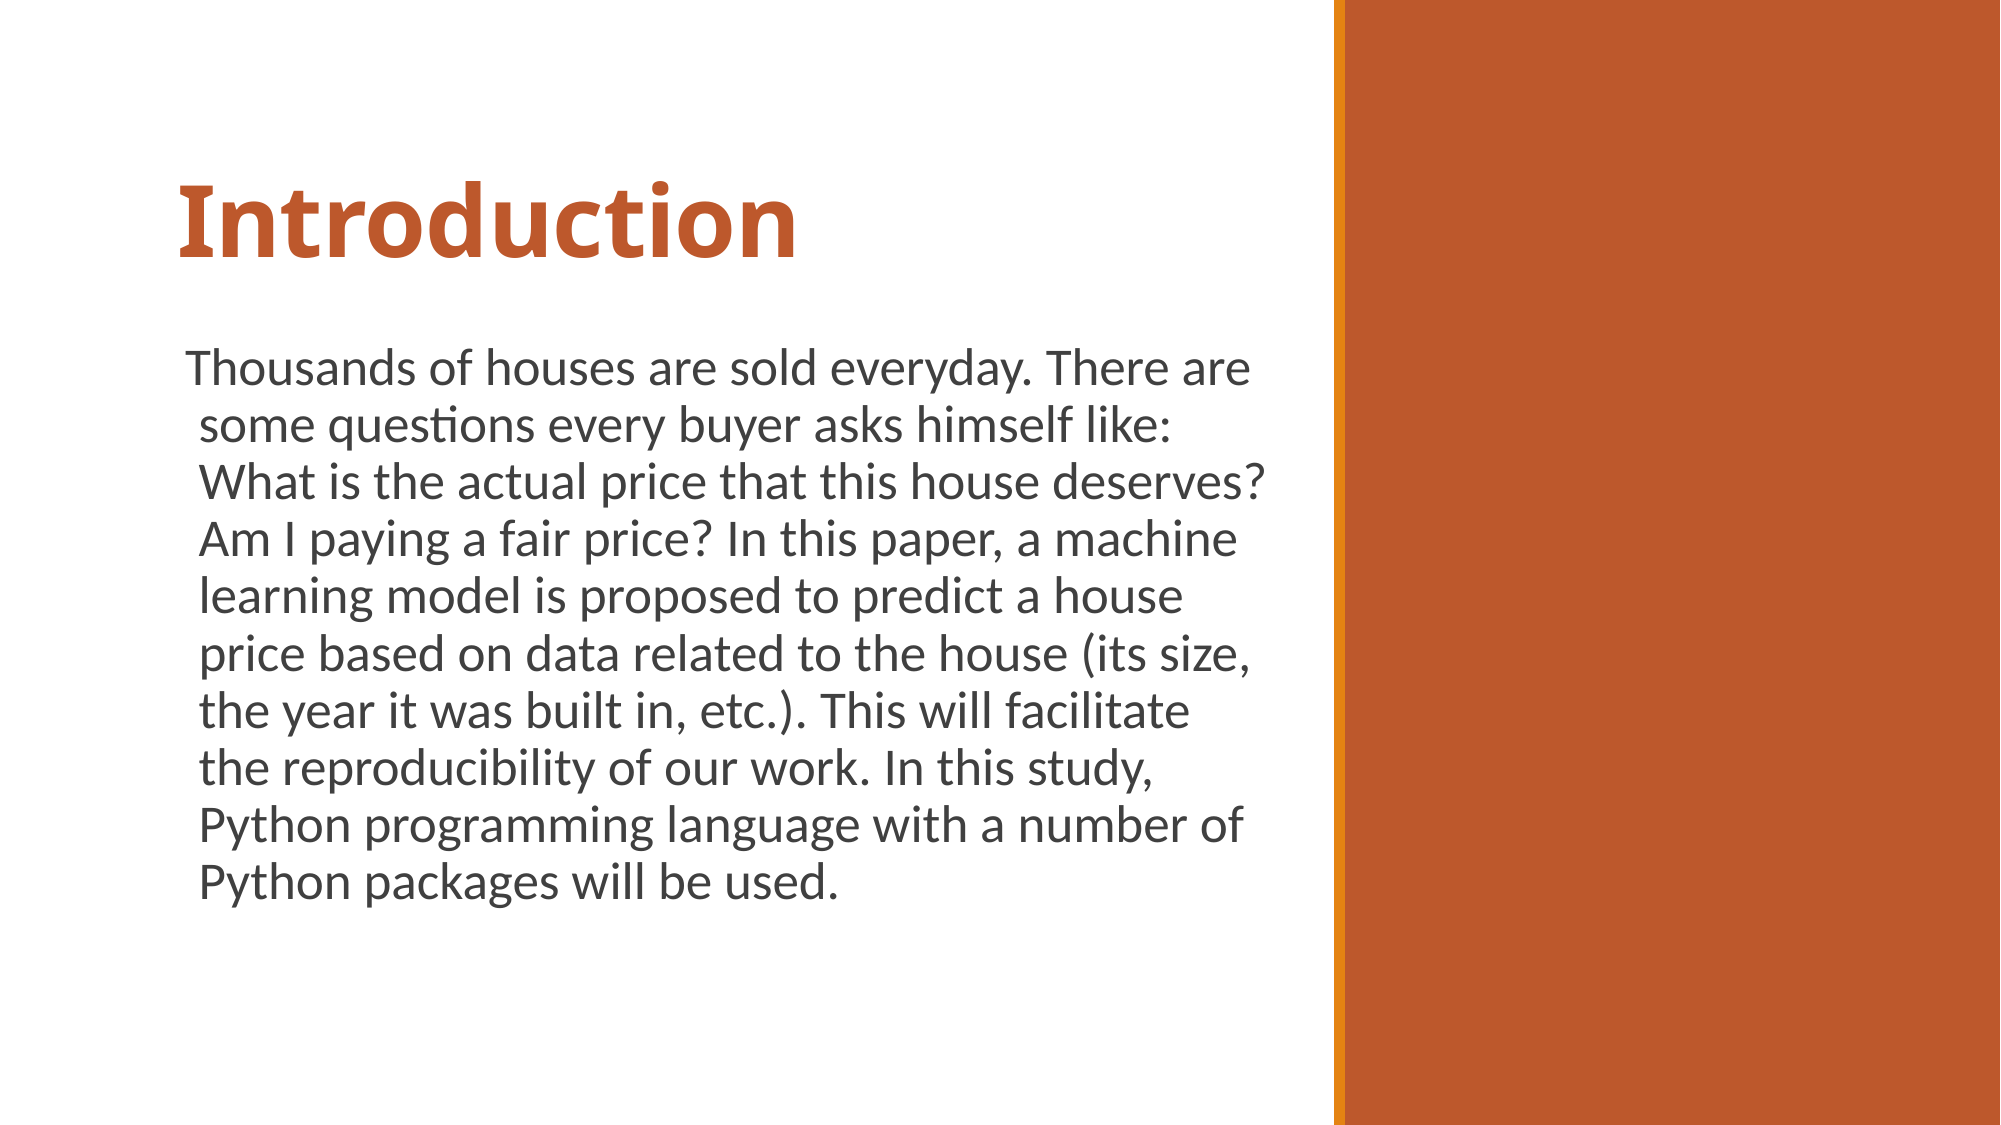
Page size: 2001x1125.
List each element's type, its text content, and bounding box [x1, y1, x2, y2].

list Thousands of houses are sold everyday. There are some questions every buyer asks himself like: What is the actual price that this house deserves? Am I paying a fair price? In this paper, a machine learning model is proposed to predict a house price based on data related to the house (its size, the year it was built in, etc.). This will facilitate the reproducibility of our work. In this study, Python programming language with a number of Python packages will be used. [171, 332, 1271, 963]
title Introduction [162, 47, 1271, 286]
text_box [0, 0, 2000, 1125]
